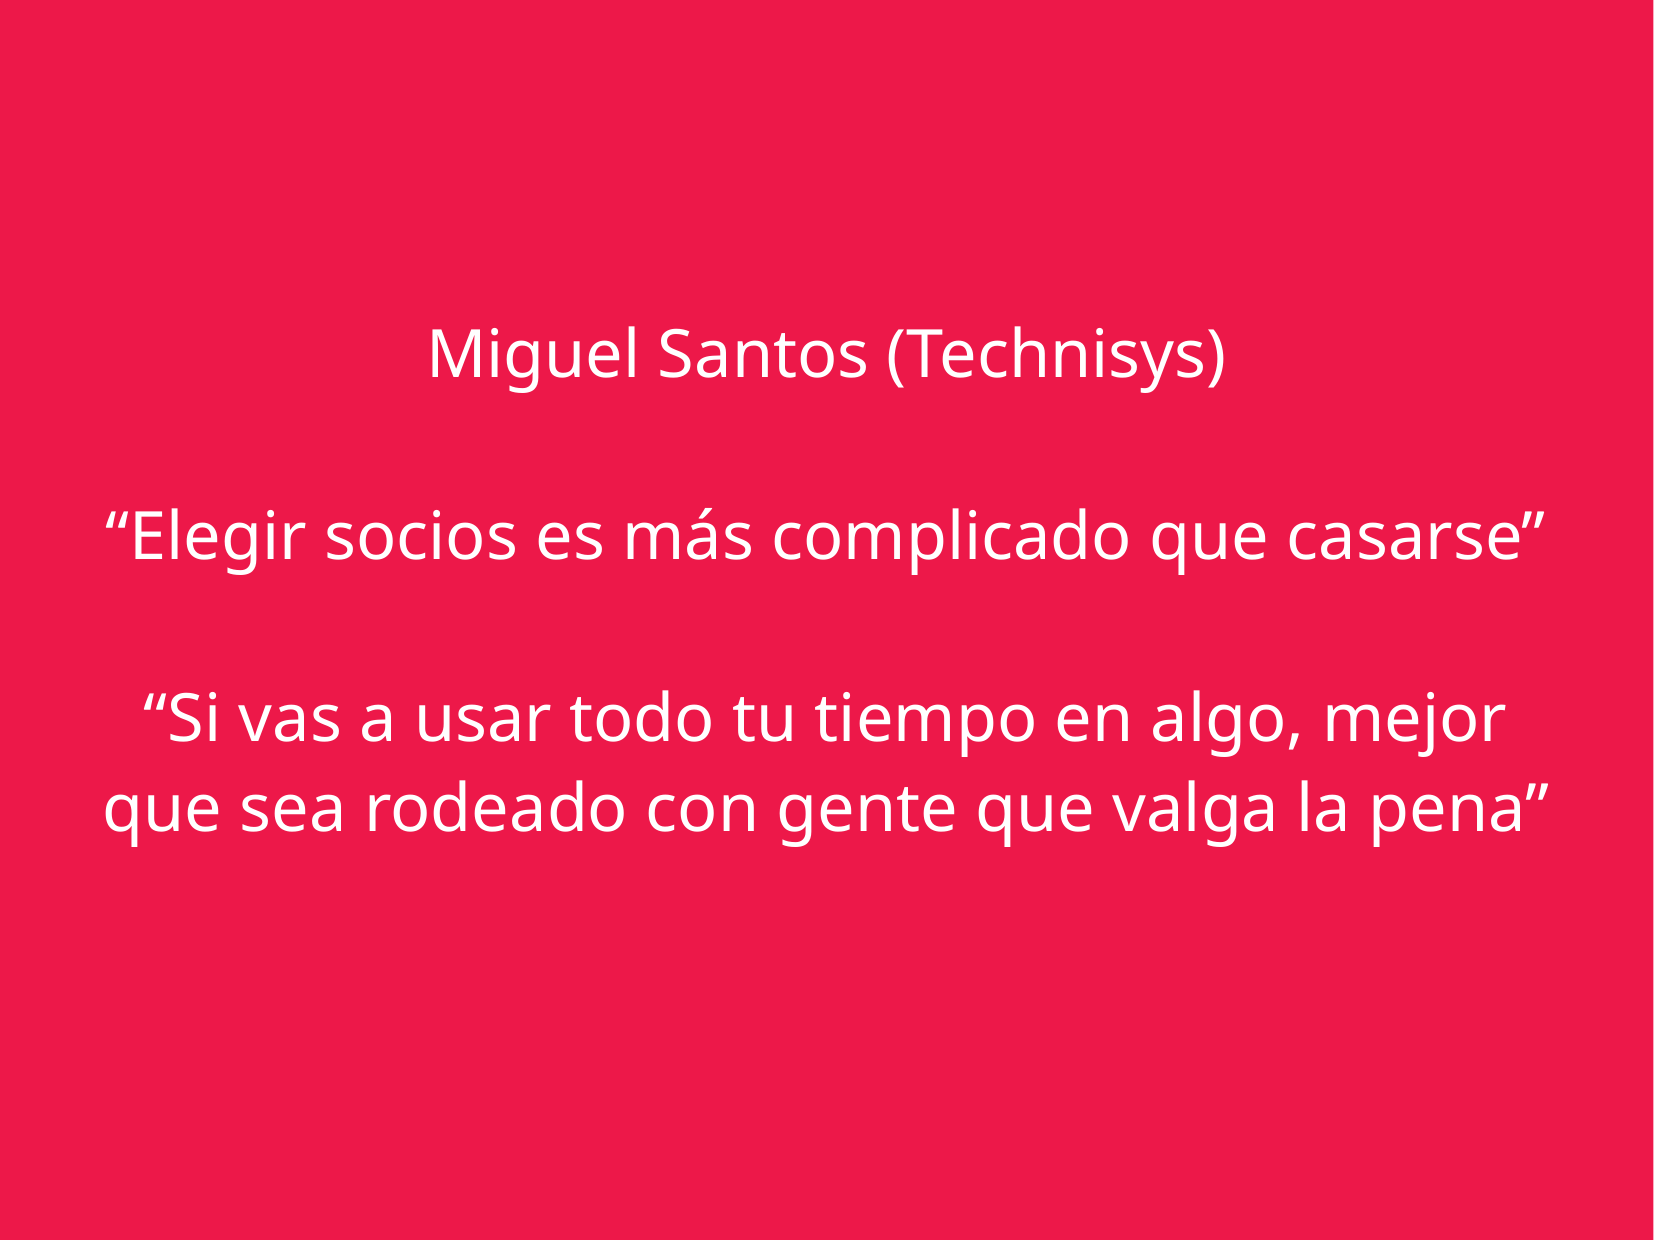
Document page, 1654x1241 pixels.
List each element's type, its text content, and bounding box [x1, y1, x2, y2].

subtitle Miguel Santos (Technisys) “Elegir socios es más complicado que casarse” “Si vas a usar todo tu tiempo en algo, mejor que sea rodeado con gente que valga la pena” [82, 56, 1571, 1102]
